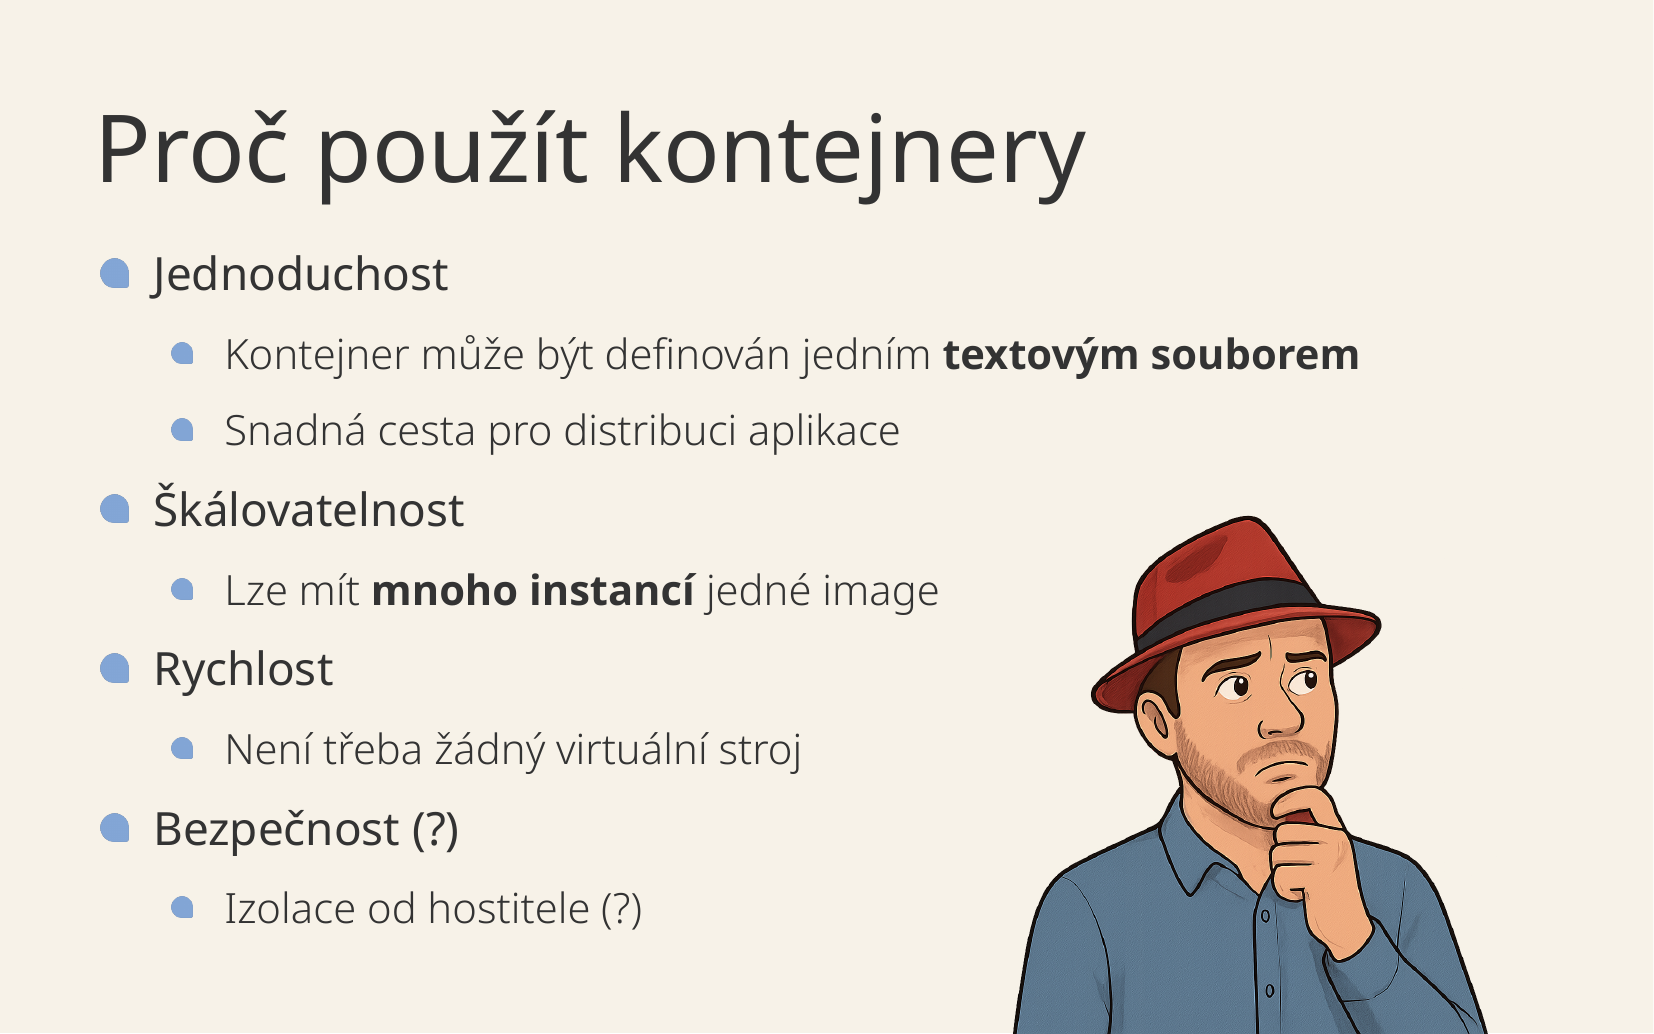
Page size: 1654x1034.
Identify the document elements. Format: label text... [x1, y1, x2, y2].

picture [868, 493, 1654, 1034]
list Jednoduchost Kontejner může být definován jedním textovým souborem Snadná cesta pro distribuci aplikace Škálovatelnost Lze mít mnoho instancí jedné image Rychlost Není třeba žádný virtuální stroj Bezpečnost (?) Izolace od hostitele (?) [82, 241, 1630, 957]
title Proč použít kontejnery [94, 83, 1426, 209]
